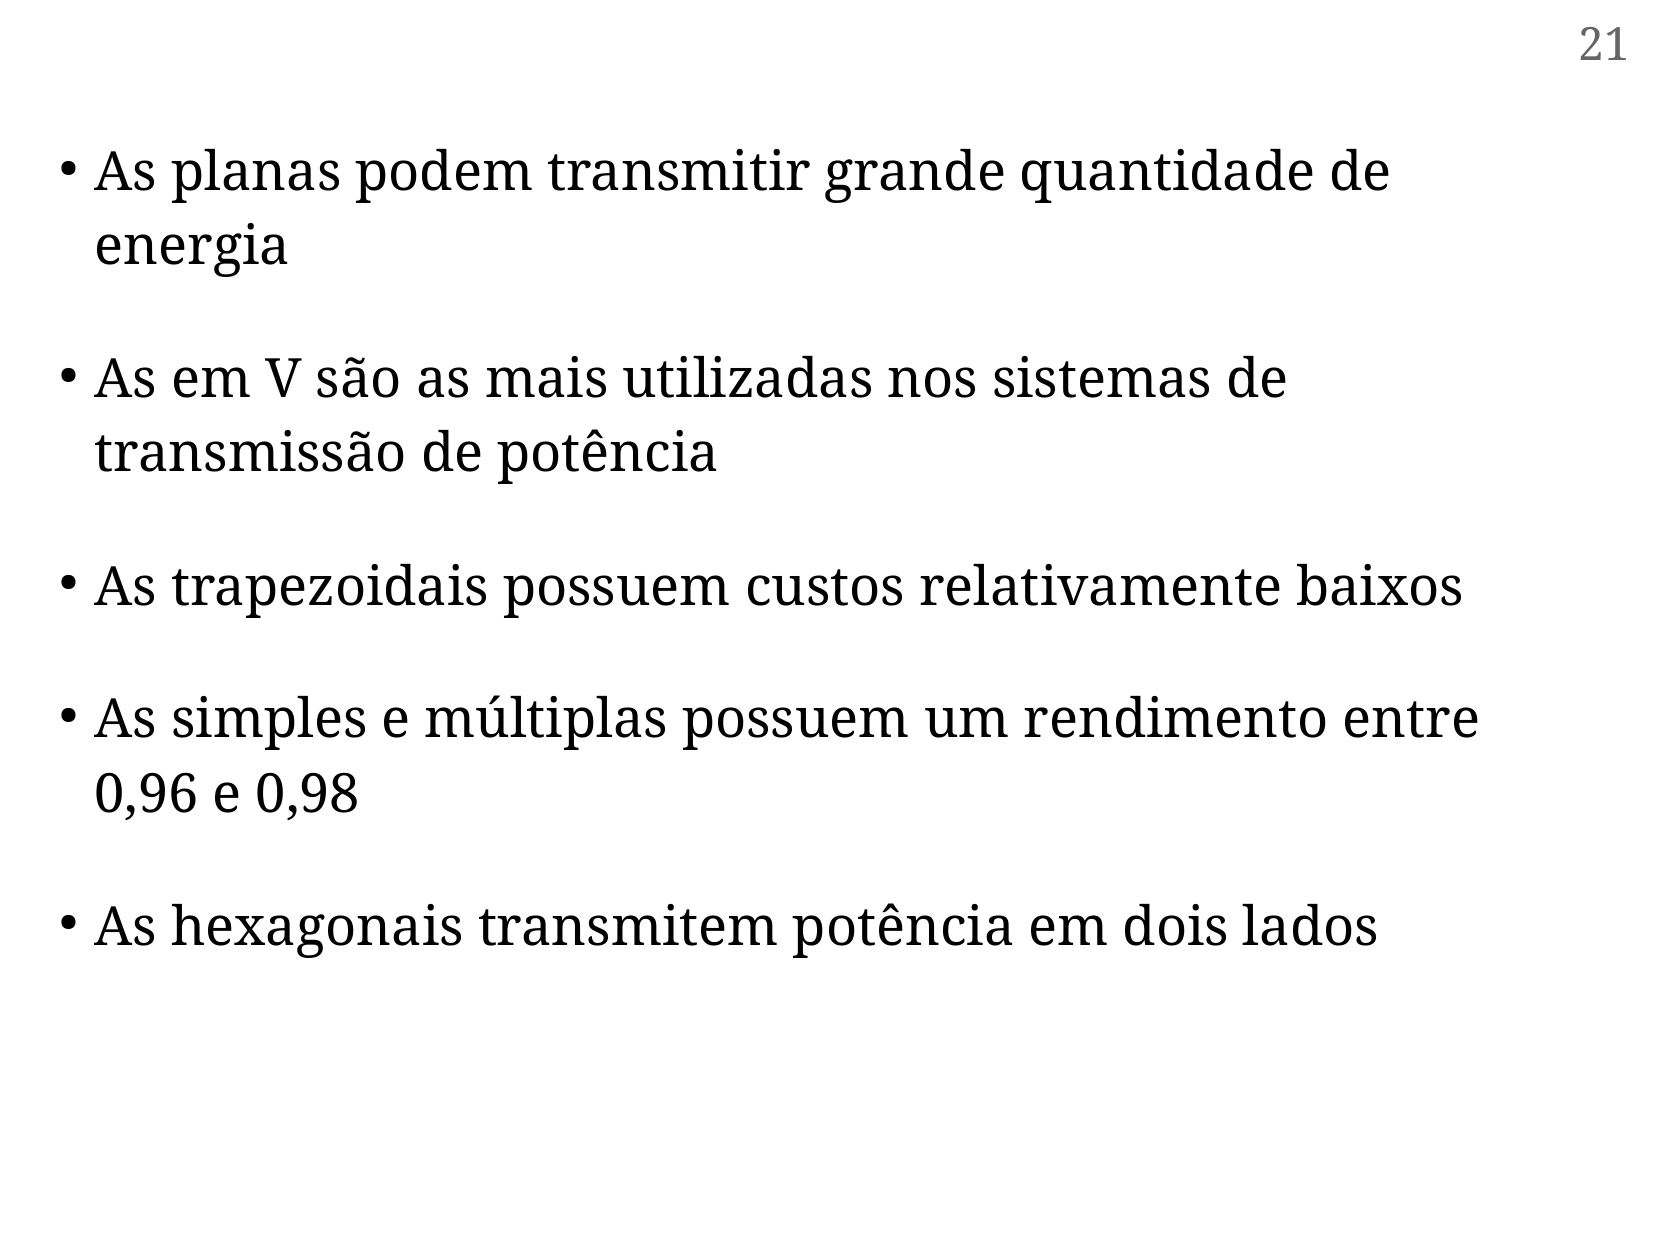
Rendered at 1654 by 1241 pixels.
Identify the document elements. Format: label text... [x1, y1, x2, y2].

list As planas podem transmitir grande quantidade de energia As em V são as mais utilizadas nos sistemas de transmissão de potência As trapezoidais possuem custos relativamente baixos As simples e múltiplas possuem um rendimento entre 0,96 e 0,98 As hexagonais transmitem potência em dois lados [59, 132, 1595, 1211]
